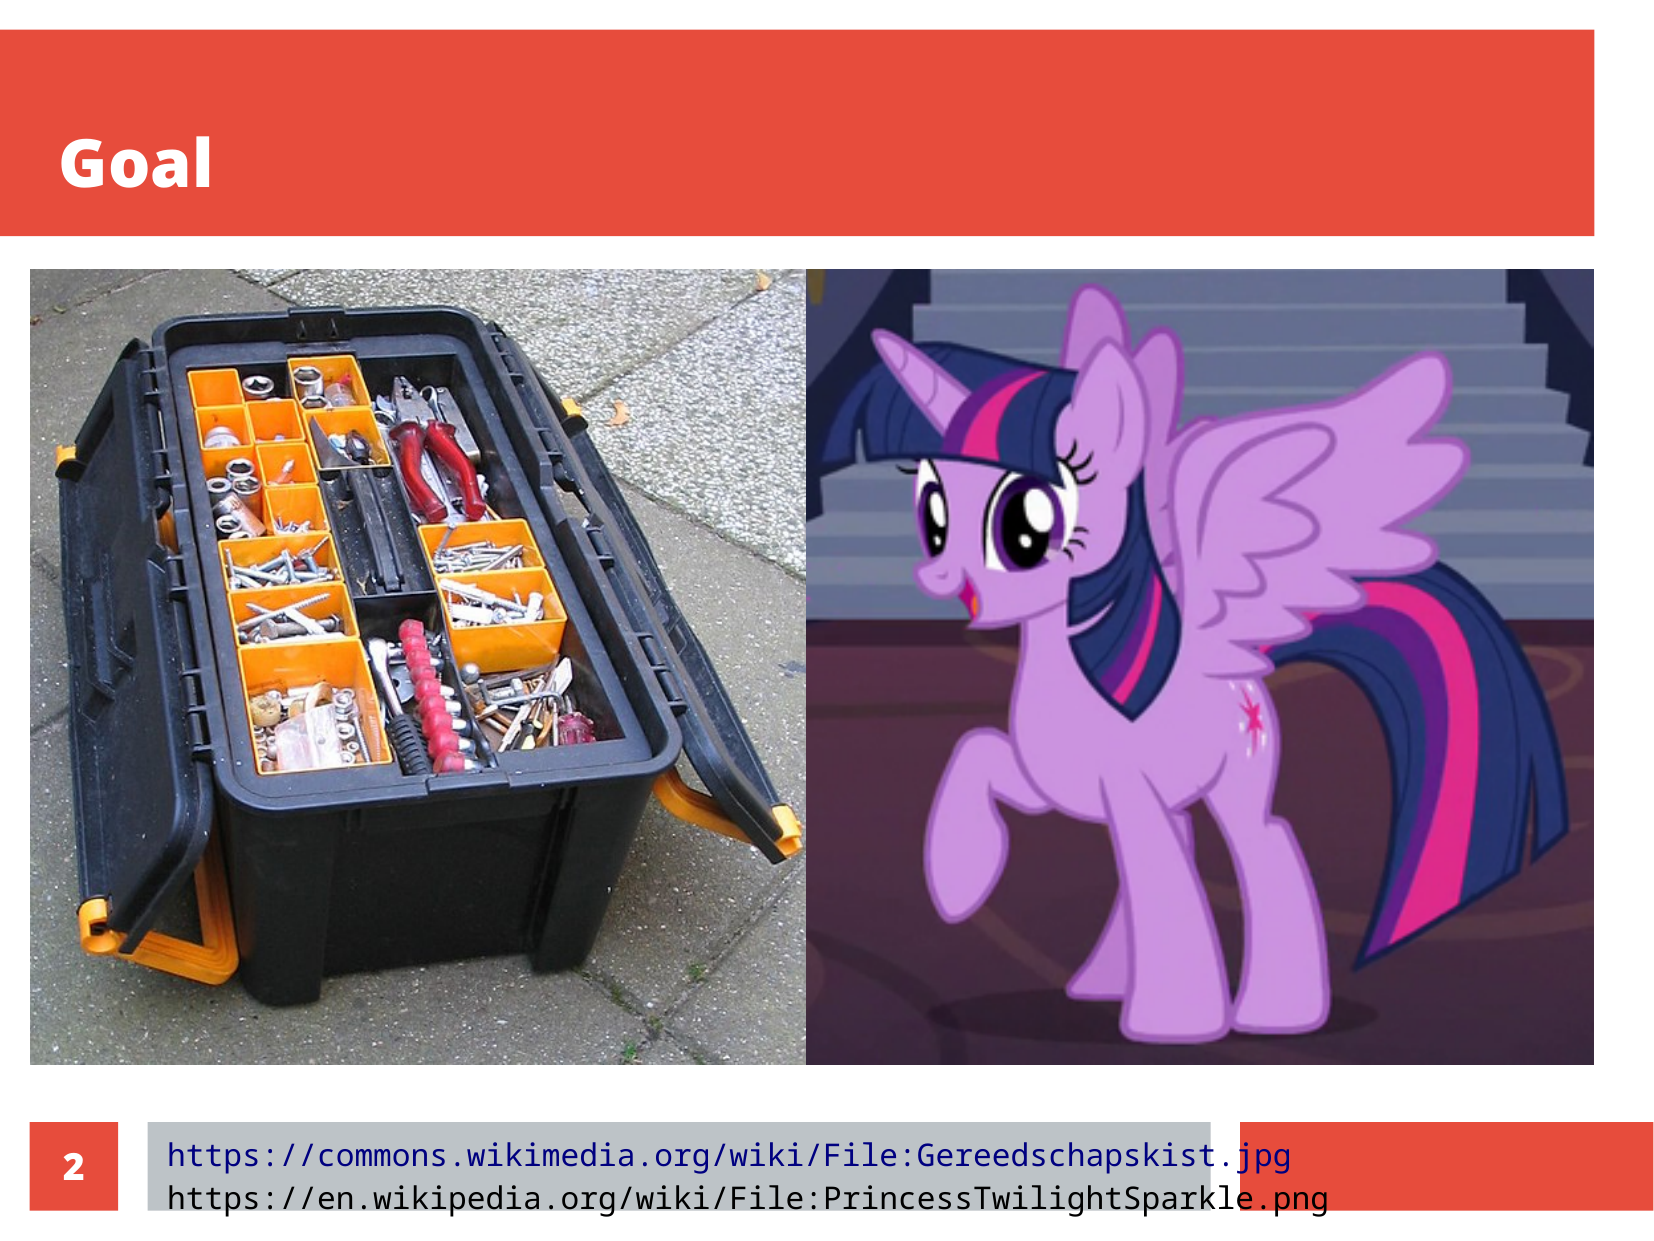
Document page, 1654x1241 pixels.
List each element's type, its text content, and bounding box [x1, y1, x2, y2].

text_box https://commons.wikimedia.org/wiki/File:Gereedschapskist.jpg https://en.wikipedia.org/wiki/File:PrincessTwilightSparkle.png [152, 1125, 1159, 1203]
picture [30, 269, 1594, 1066]
title Goal [59, 59, 1595, 207]
